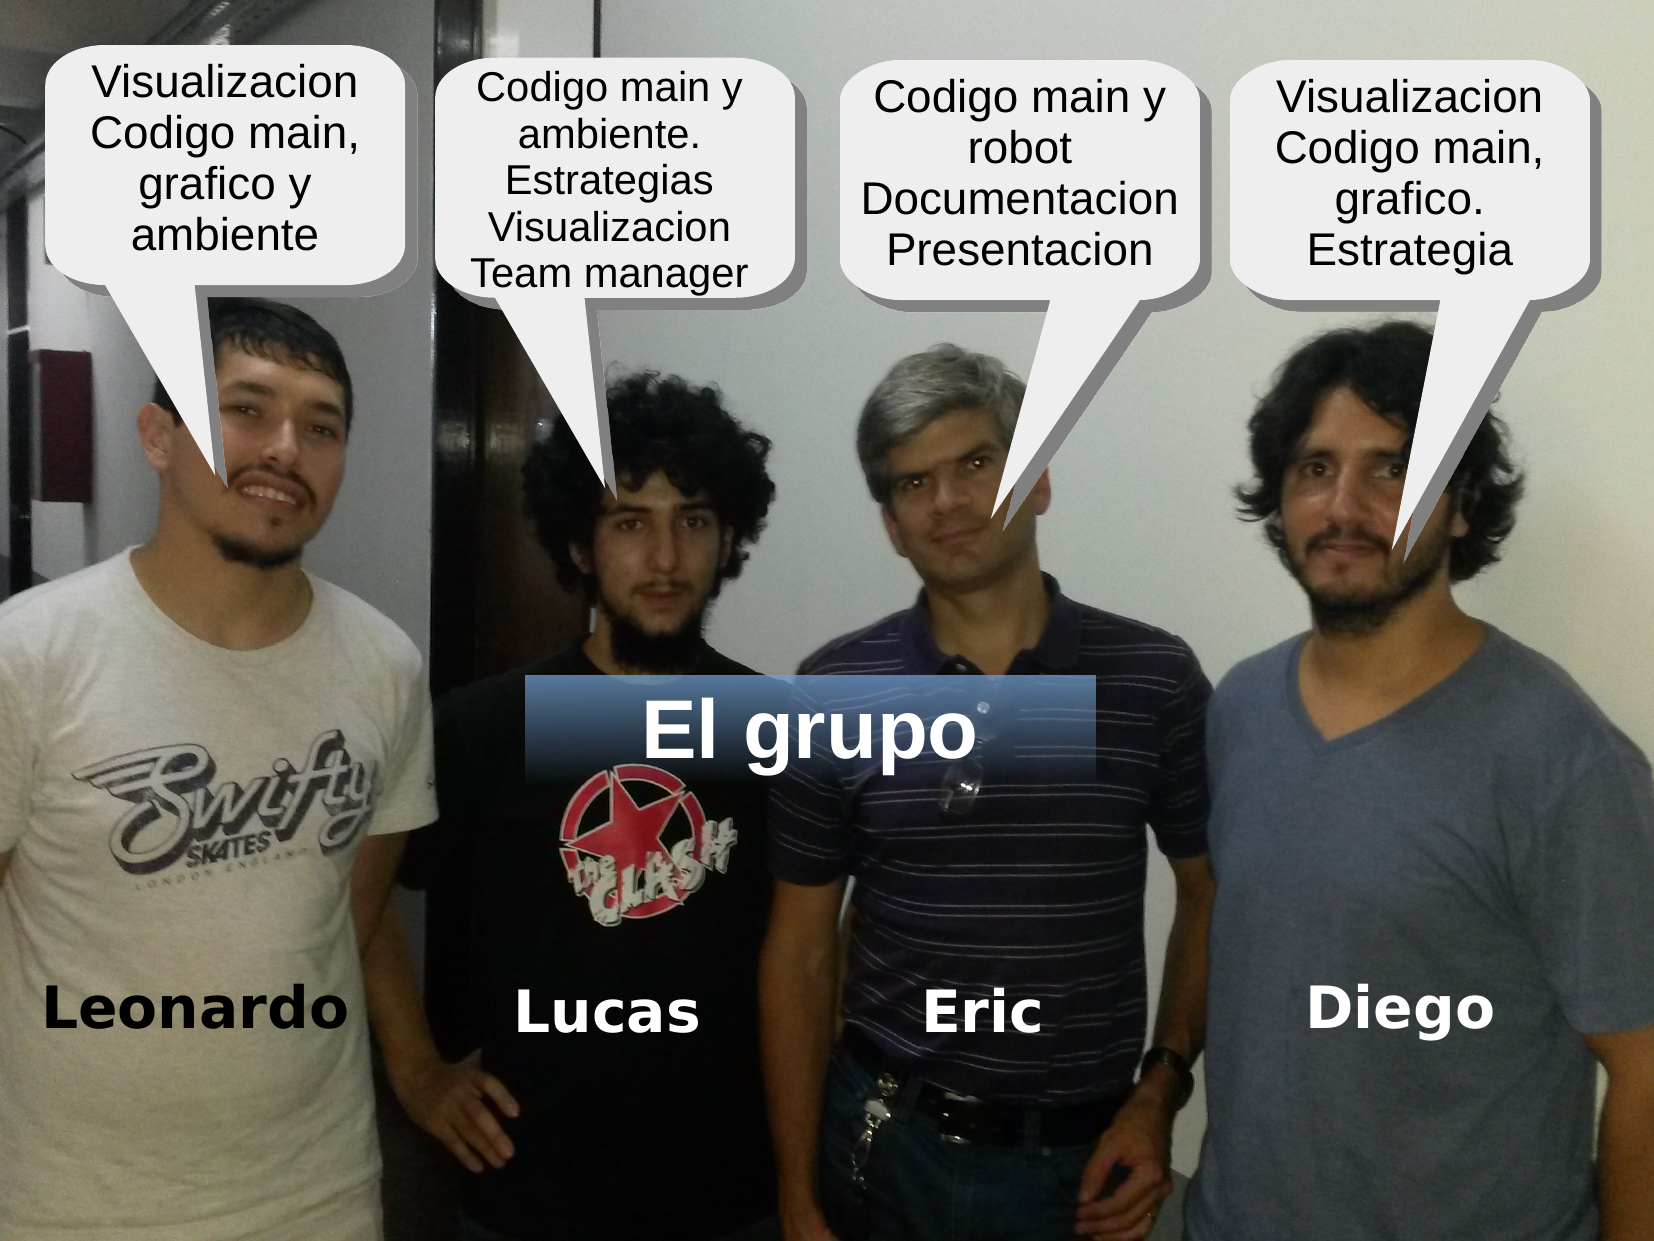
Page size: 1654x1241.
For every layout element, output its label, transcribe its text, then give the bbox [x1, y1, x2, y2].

text_box Visualizacion Codigo main, grafico y ambiente [45, 48, 406, 271]
text_box Diego [1272, 967, 1528, 1058]
picture [0, 0, 1654, 1241]
text_box [856, 286, 1184, 520]
text_box [790, 81, 795, 274]
text_box [59, 271, 391, 476]
text_box Visualizacion Codigo main, grafico. Estrategia [1230, 63, 1590, 286]
text_box Leonardo [0, 967, 391, 1058]
text_box [1246, 286, 1574, 551]
text_box Lucas [495, 971, 721, 1054]
text_box El grupo [525, 675, 1096, 784]
text_box Codigo main y ambiente. Estrategias Visualizacion Team manager [429, 56, 790, 305]
text_box Codigo main y robot Documentacion Presentacion [840, 63, 1200, 286]
text_box [499, 305, 606, 489]
text_box Eric [885, 971, 1081, 1054]
